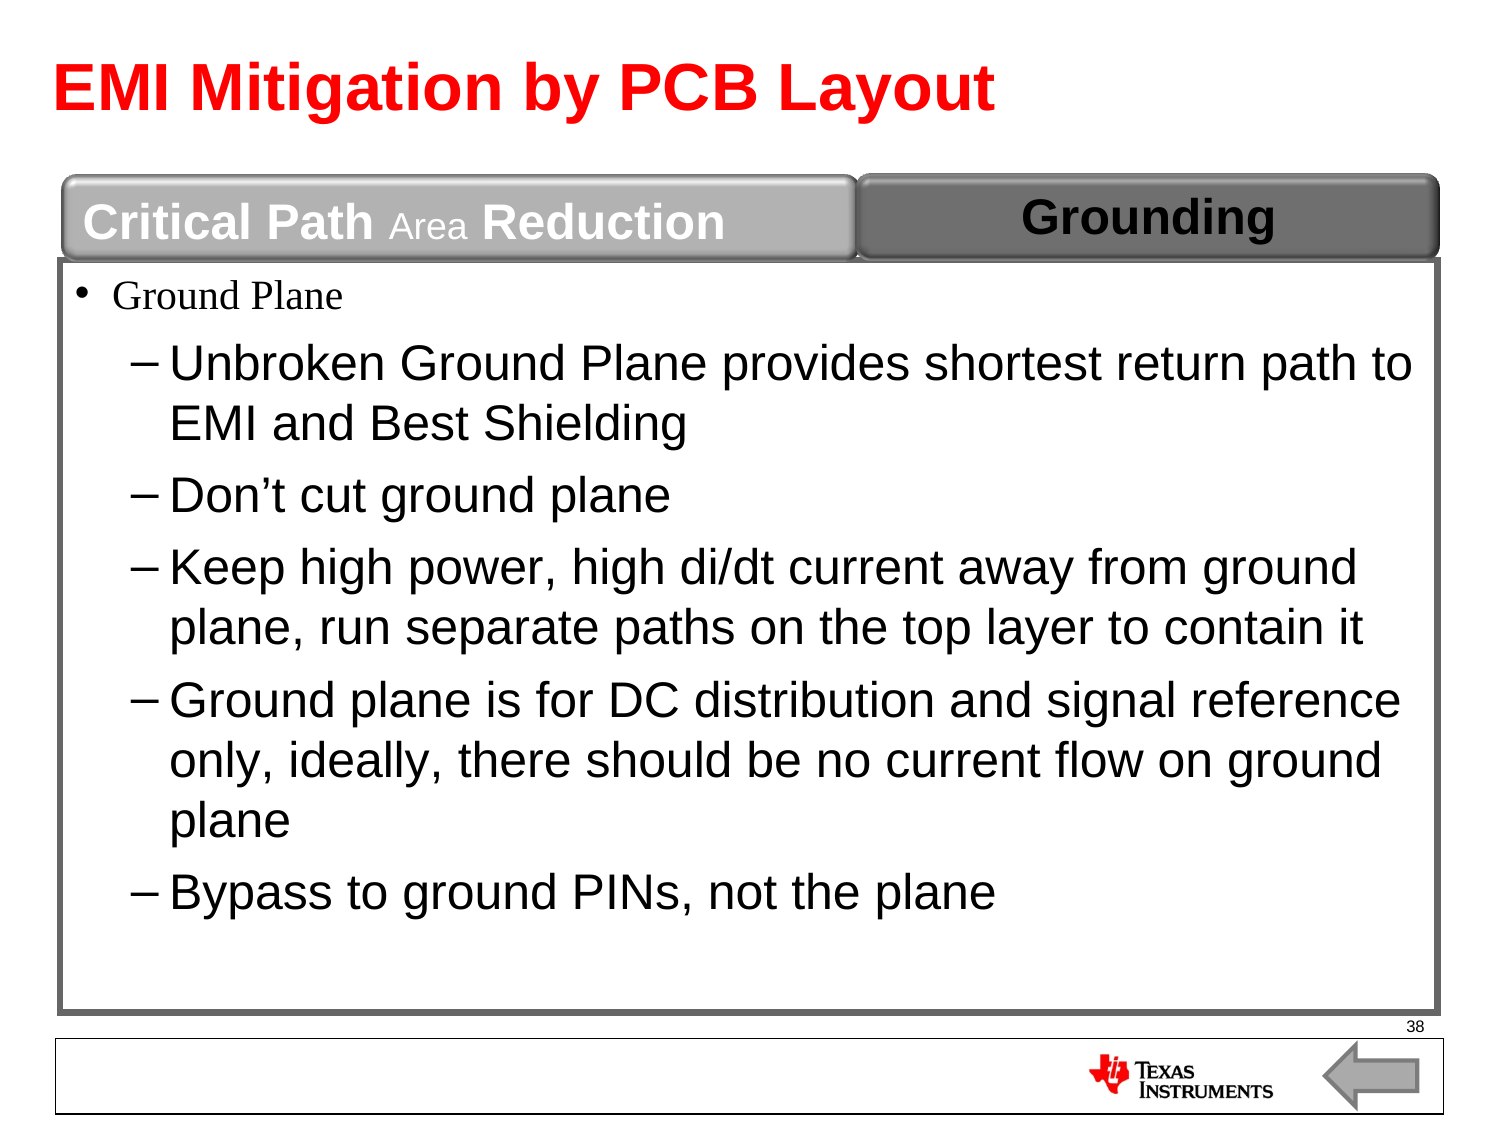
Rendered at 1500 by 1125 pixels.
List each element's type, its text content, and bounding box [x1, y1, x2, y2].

text_box Grounding [862, 181, 1435, 255]
text_box Critical Path Area Reduction [67, 181, 853, 257]
picture [59, 171, 1442, 265]
text_box <numero> [1089, 1008, 1440, 1042]
title EMI Mitigation by PCB Layout [37, 23, 1426, 158]
text_box [1324, 1045, 1418, 1107]
list Ground Plane Unbroken Ground Plane provides shortest return path to EMI and Best Shielding Don’t cut ground plane Keep high power, high di/dt current away from ground plane, run separate paths on the top layer to contain it Ground plane is for DC distribution and signal reference only, ideally, there should be no current flow on ground plane Bypass to ground PINs, not the plane [59, 264, 1438, 1013]
picture [1087, 1052, 1274, 1099]
